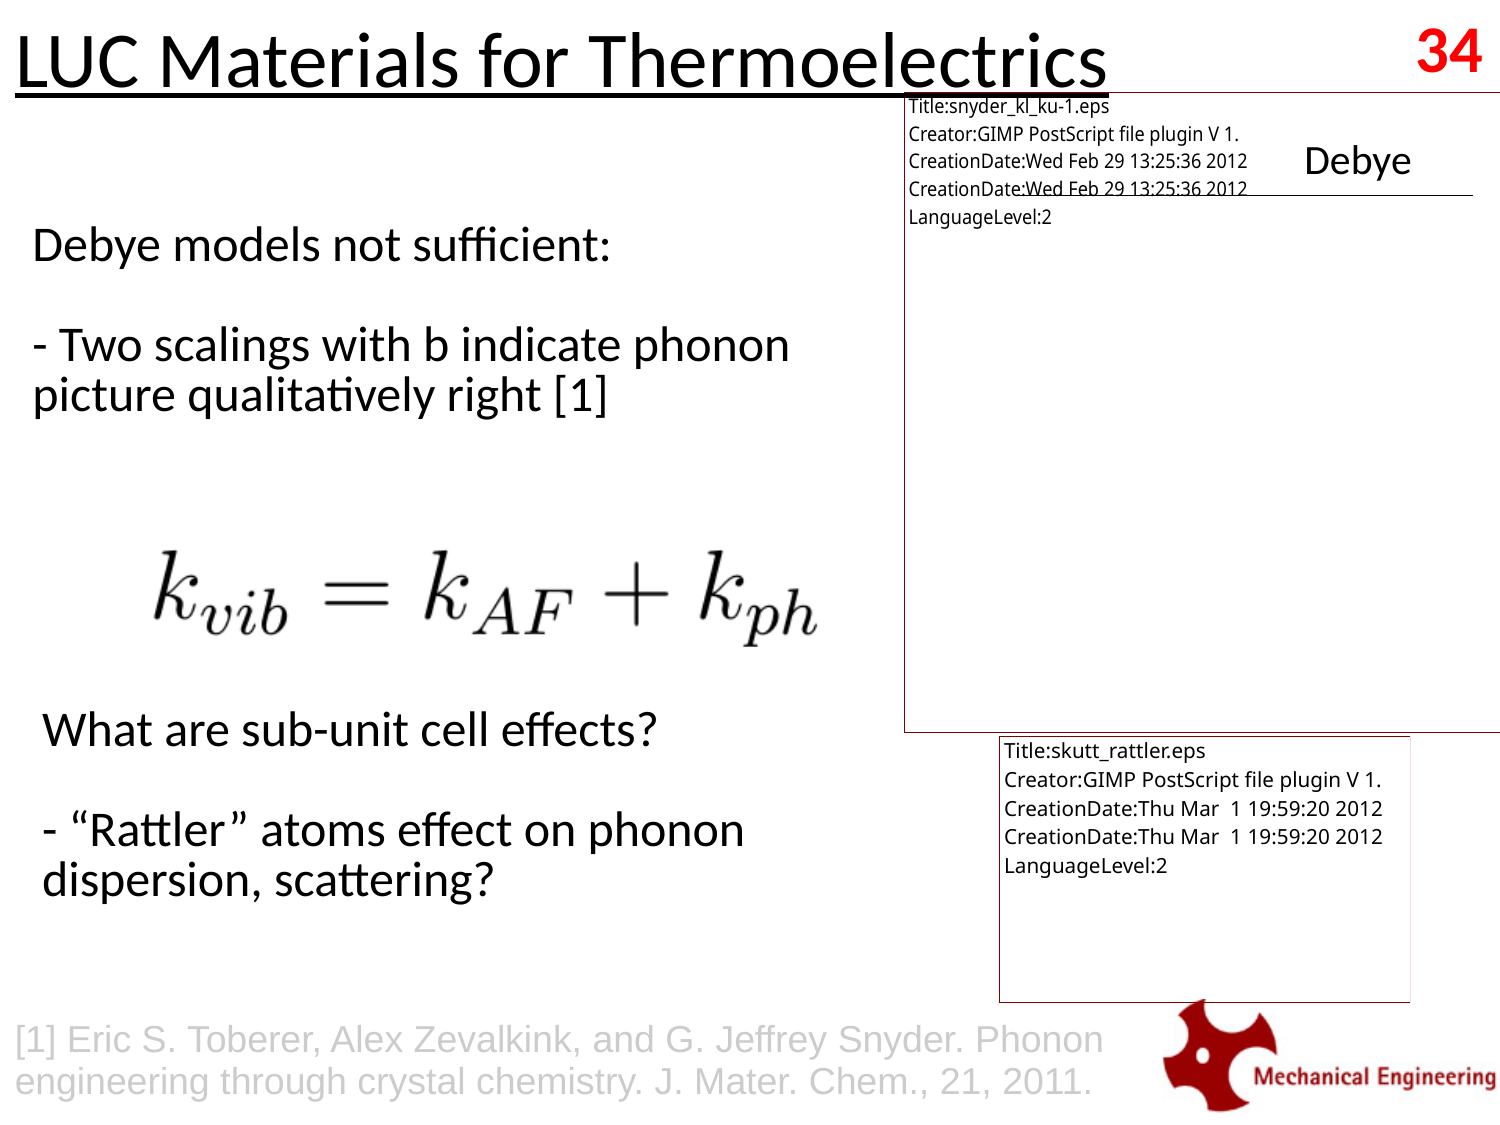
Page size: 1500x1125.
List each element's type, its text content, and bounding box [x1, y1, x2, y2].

title LUC Materials for Thermoelectrics [0, 0, 1351, 150]
picture [997, 735, 1497, 1113]
text_box What are sub-unit cell effects? - “Rattler” atoms effect on phonon dispersion, scattering? [27, 701, 898, 950]
text_box [1] Eric S. Toberer, Alex Zevalkink, and G. Jeffrey Snyder. Phonon engineering through crystal chemistry. J. Mater. Chem., 21, 2011. [0, 1011, 1141, 1111]
text_box Debye models not sufficient: - Two scalings with b indicate phonon picture qualitatively right [1] [17, 216, 918, 589]
picture [1351, 90, 1500, 135]
text_box Debye [1289, 135, 1500, 209]
picture [129, 524, 826, 677]
text_box 34 [1400, 0, 1499, 93]
picture [902, 150, 1500, 733]
